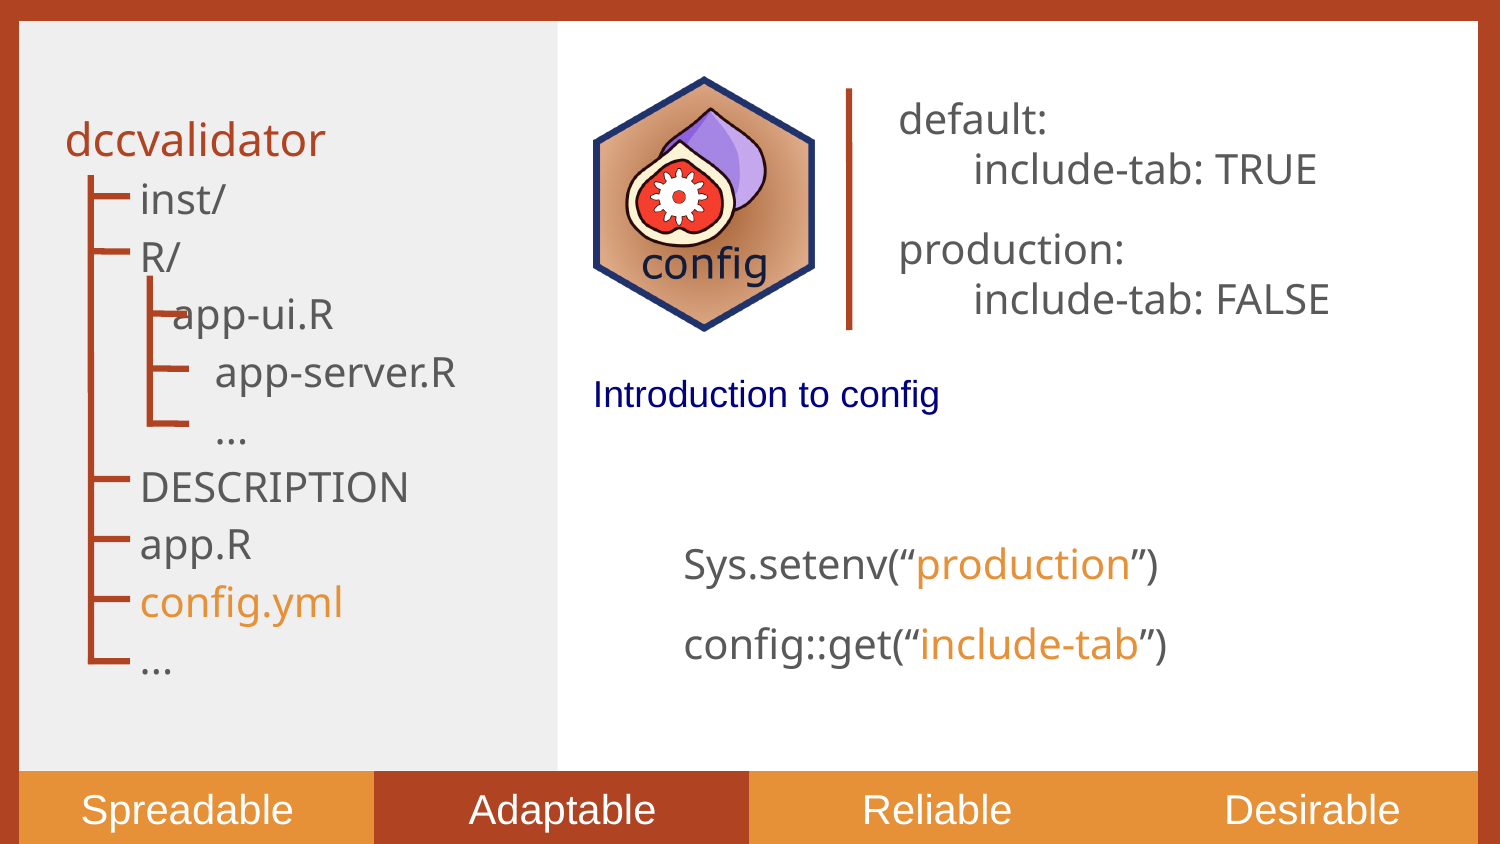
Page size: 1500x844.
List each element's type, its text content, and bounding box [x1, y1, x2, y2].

text_box Adaptable [374, 771, 749, 844]
text_box dccvalidator inst/ R/ app-ui.R app-server.R ... DESCRIPTION app.R config.yml ... [49, 95, 547, 699]
text_box [0, 0, 1500, 844]
text_box Sys.setenv(“production”) config::get(“include-tab”) [668, 522, 1368, 683]
text_box Spreadable [19, 771, 374, 844]
text_box Reliable [749, 771, 1124, 844]
text_box Desirable [1124, 771, 1478, 844]
picture [593, 76, 815, 332]
text_box default: include-tab: TRUE production: include-tab: FALSE [883, 77, 1445, 339]
text_box Introduction to config [577, 355, 1382, 431]
